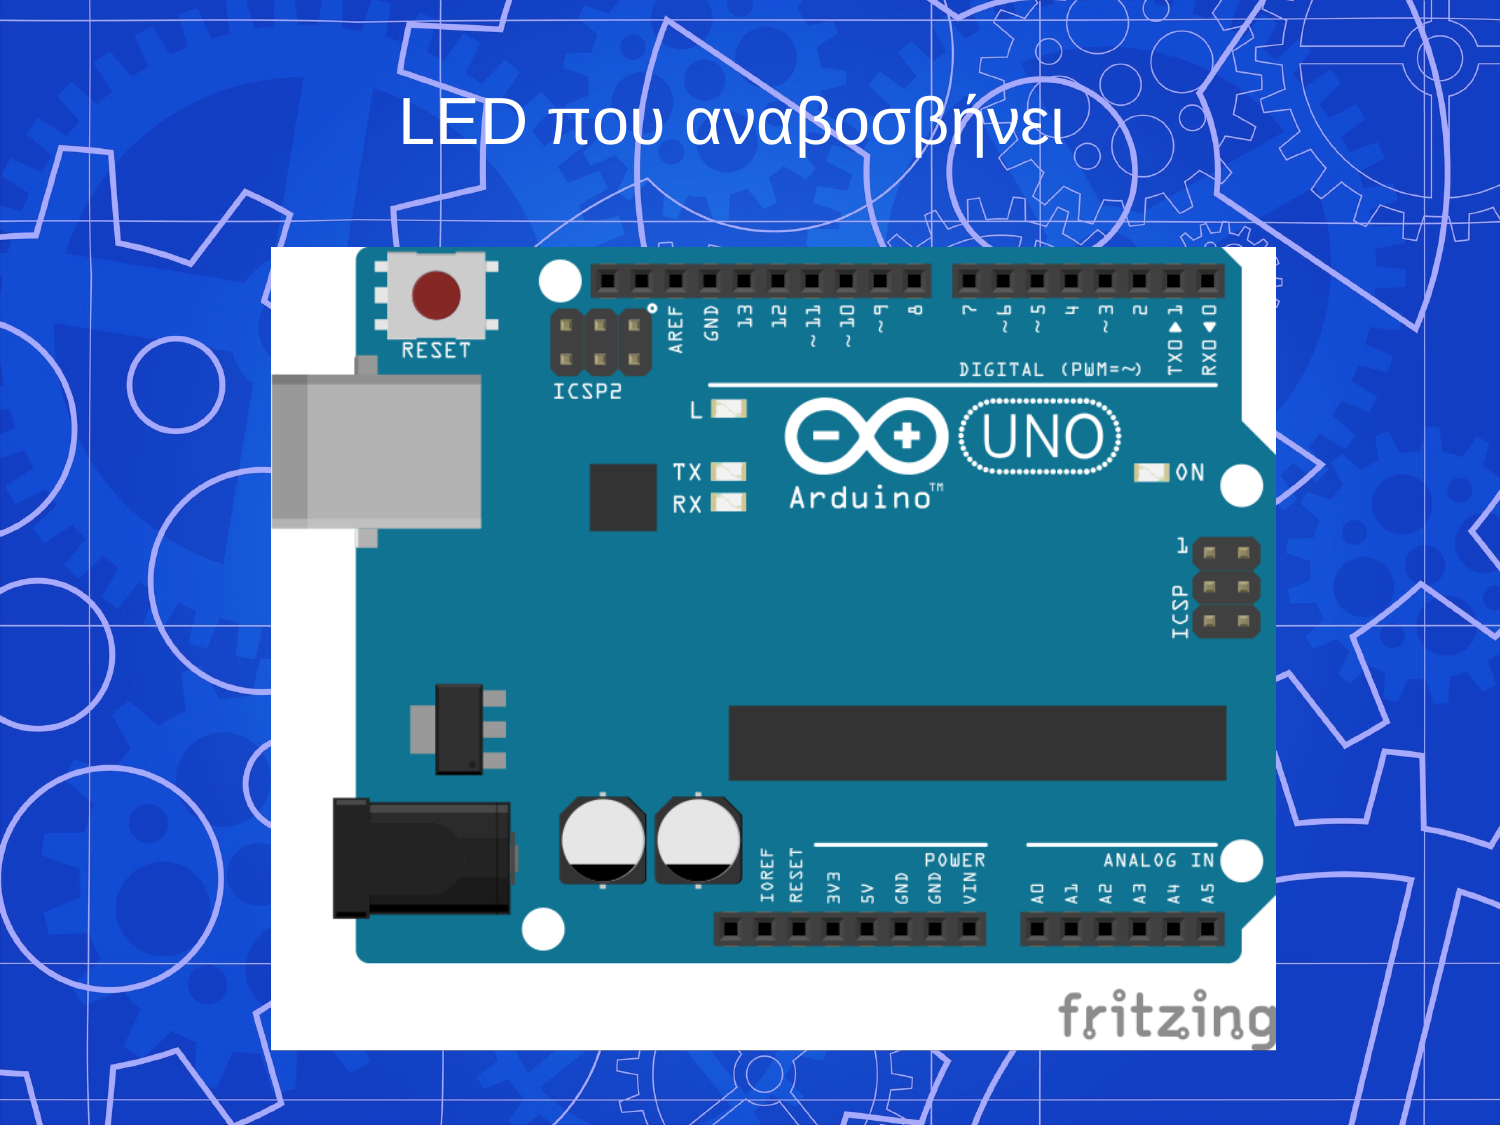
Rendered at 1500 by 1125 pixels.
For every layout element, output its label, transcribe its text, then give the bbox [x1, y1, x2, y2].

picture [0, 0, 1500, 1125]
text_box LED που αναβοσβήνει [283, 70, 1182, 166]
